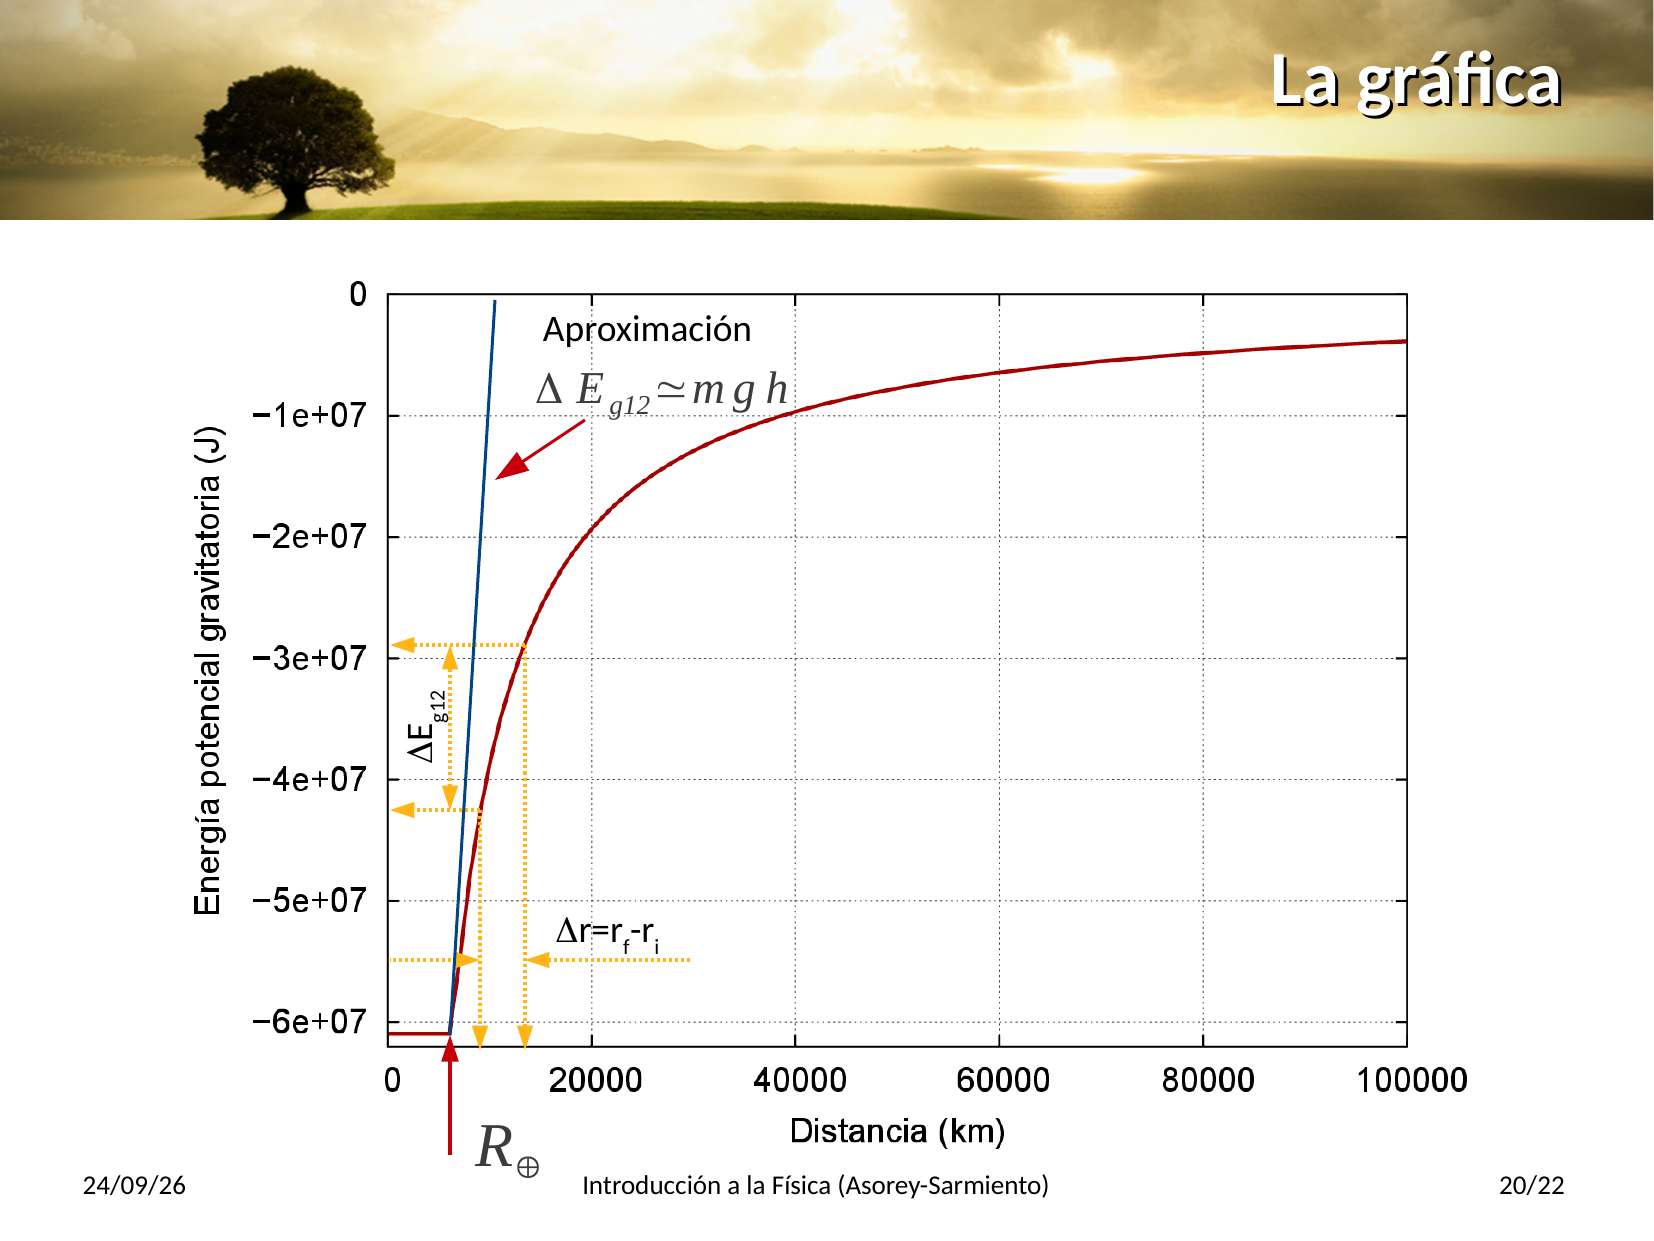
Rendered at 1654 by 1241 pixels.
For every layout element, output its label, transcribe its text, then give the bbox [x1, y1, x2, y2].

text_box Aproximación [528, 305, 785, 362]
chart [528, 362, 796, 421]
chart [465, 1110, 549, 1180]
picture [0, 0, 1654, 220]
title La gráfica [75, 19, 1564, 151]
picture [180, 253, 1468, 1156]
